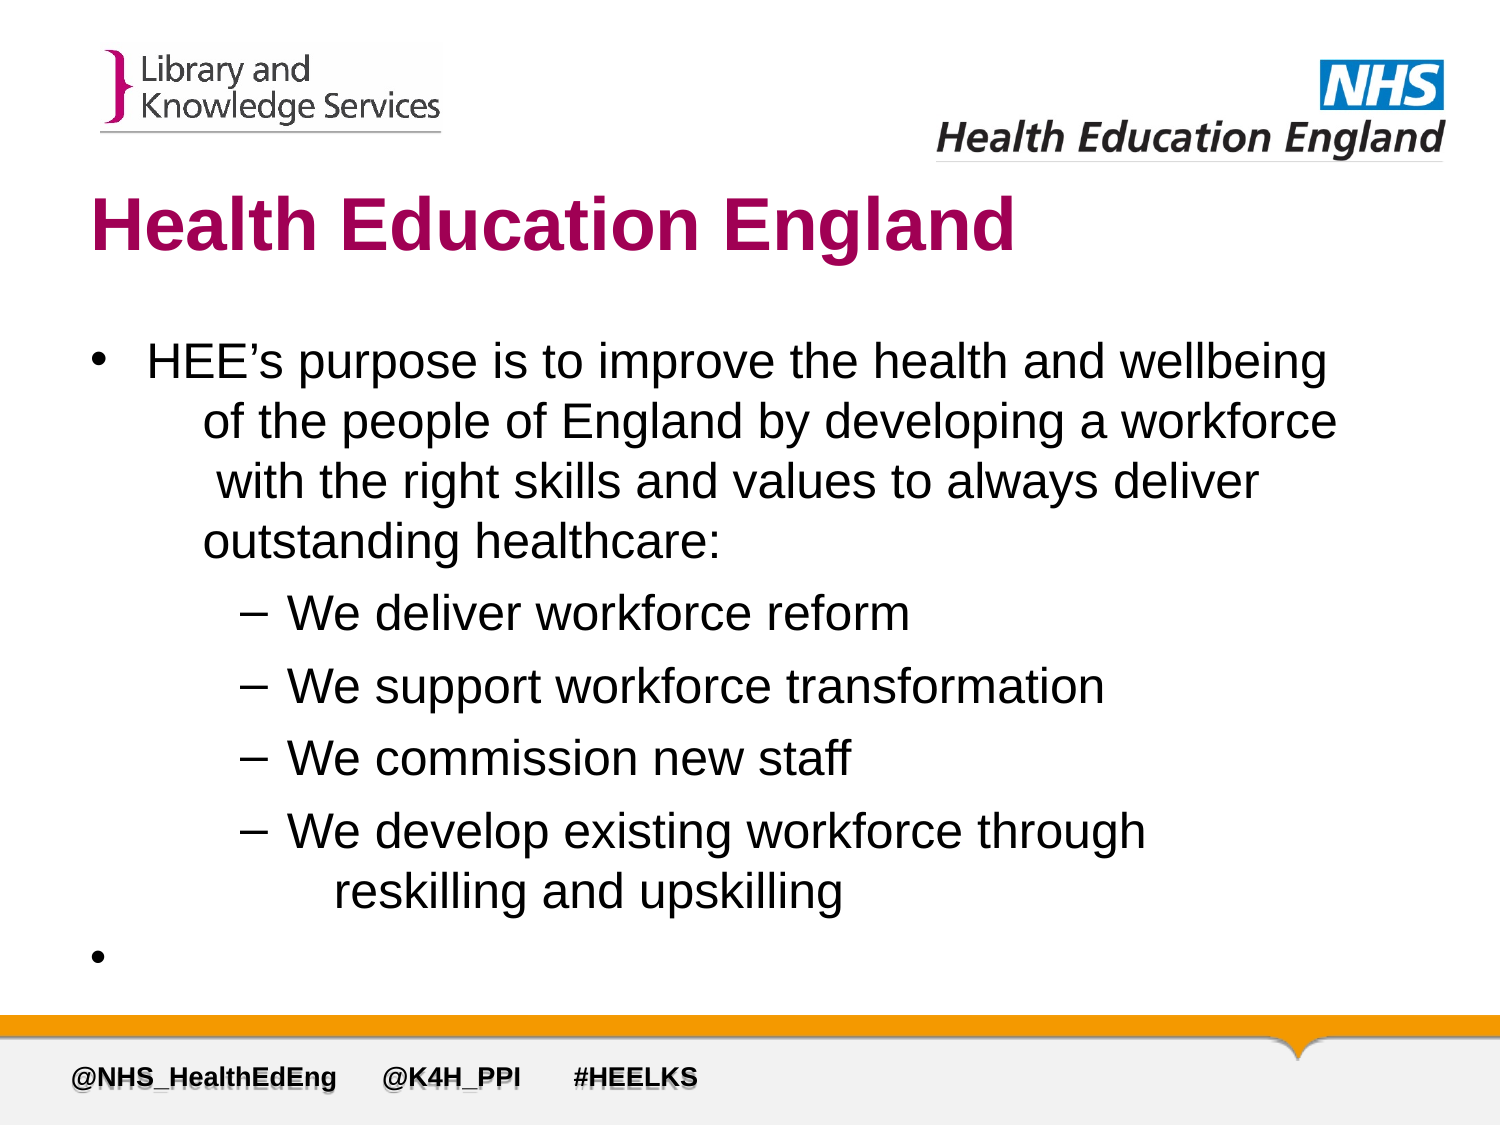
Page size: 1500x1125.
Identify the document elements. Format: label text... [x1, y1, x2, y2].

text_box @NHS_HealthEdEng @K4H_PPI #HEELKS [55, 1052, 932, 1113]
picture [100, 42, 443, 131]
list HEE’s purpose is to improve the health and wellbeing of the people of England by developing a workforce with the right skills and values to always deliver outstanding healthcare: We deliver workforce reform We support workforce transformation We commission new staff We develop existing workforce through reskilling and upskilling [75, 337, 1361, 990]
title Health Education England [75, 168, 1351, 280]
